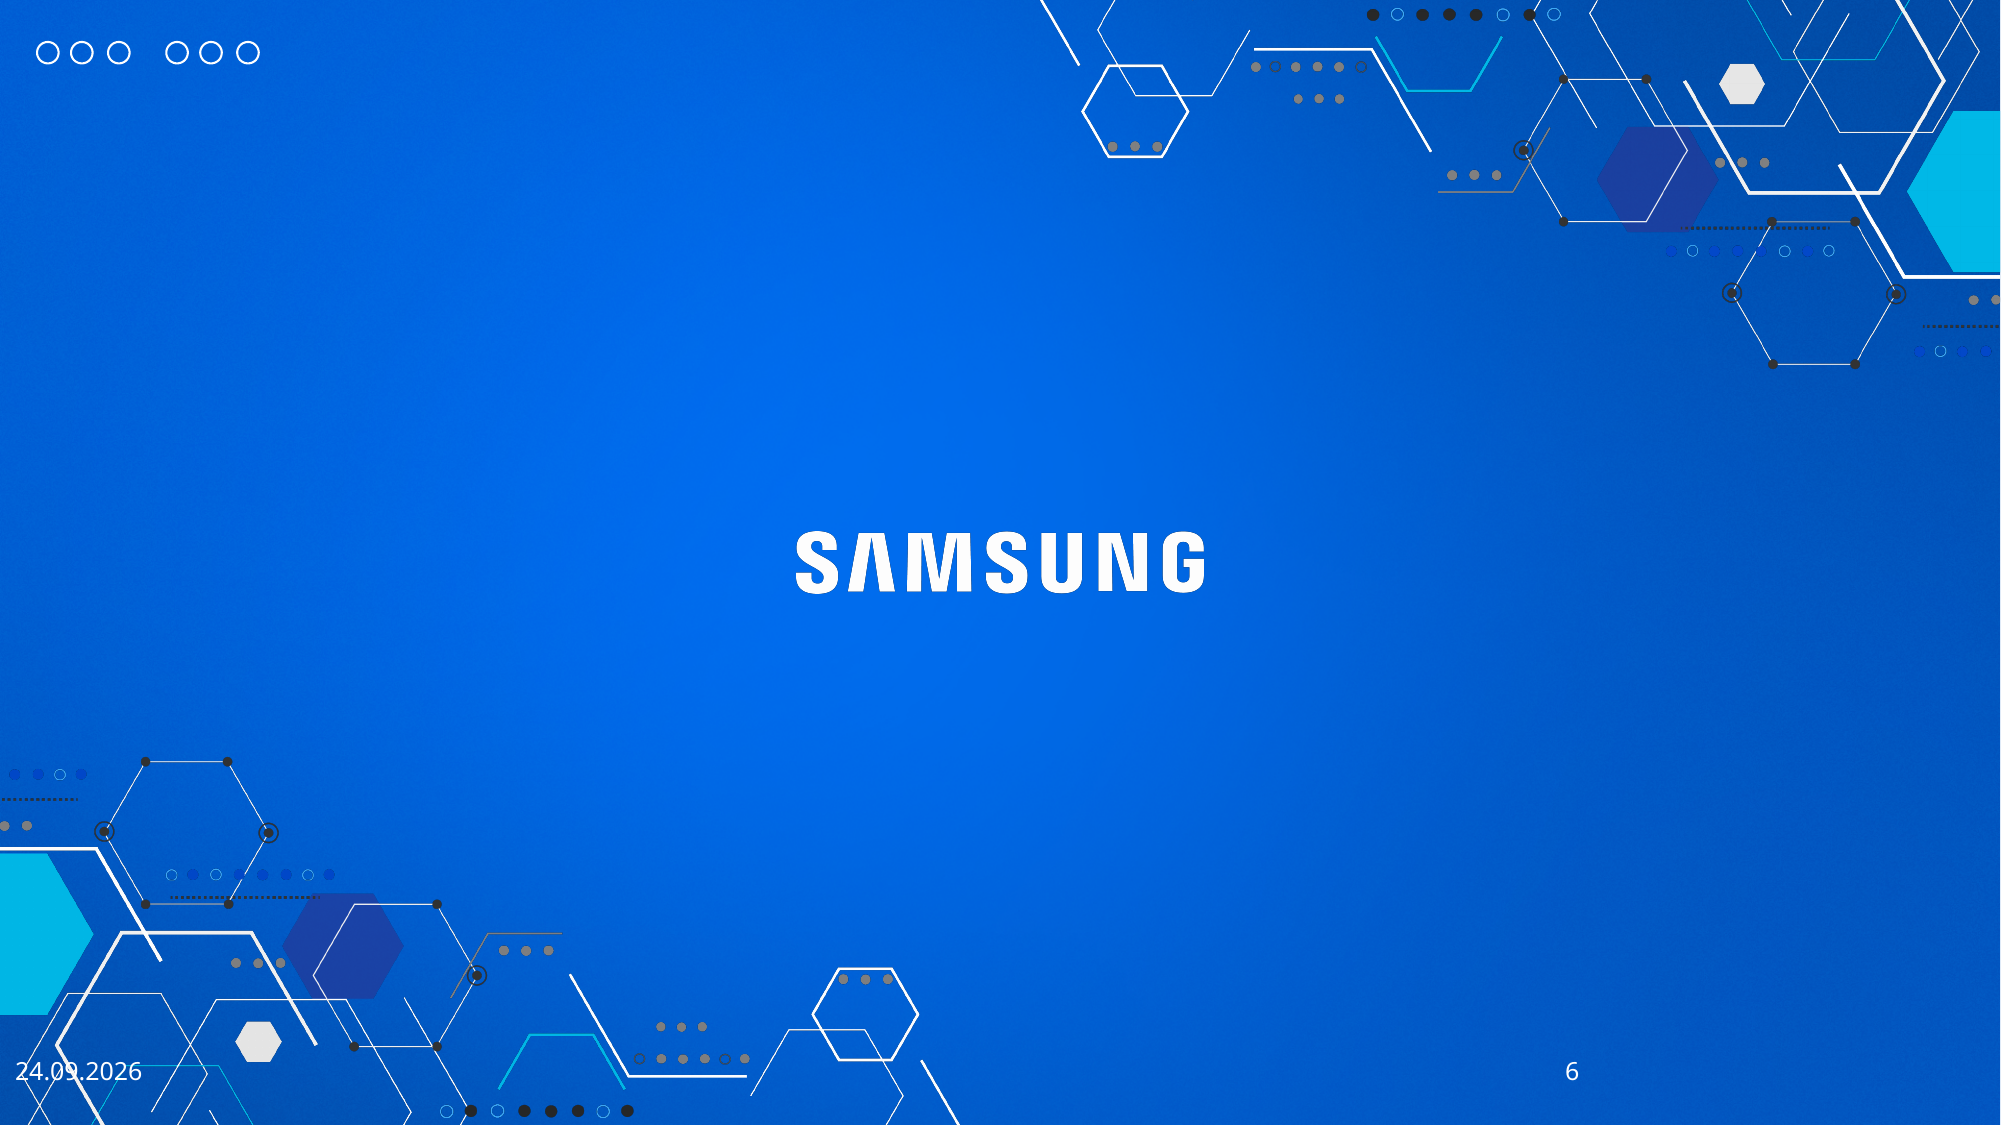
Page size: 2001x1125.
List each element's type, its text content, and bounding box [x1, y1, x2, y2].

picture [796, 531, 1204, 594]
slide_number 11.01.2021 [0, 1042, 451, 1103]
slide_number 4 [1550, 1042, 2000, 1103]
